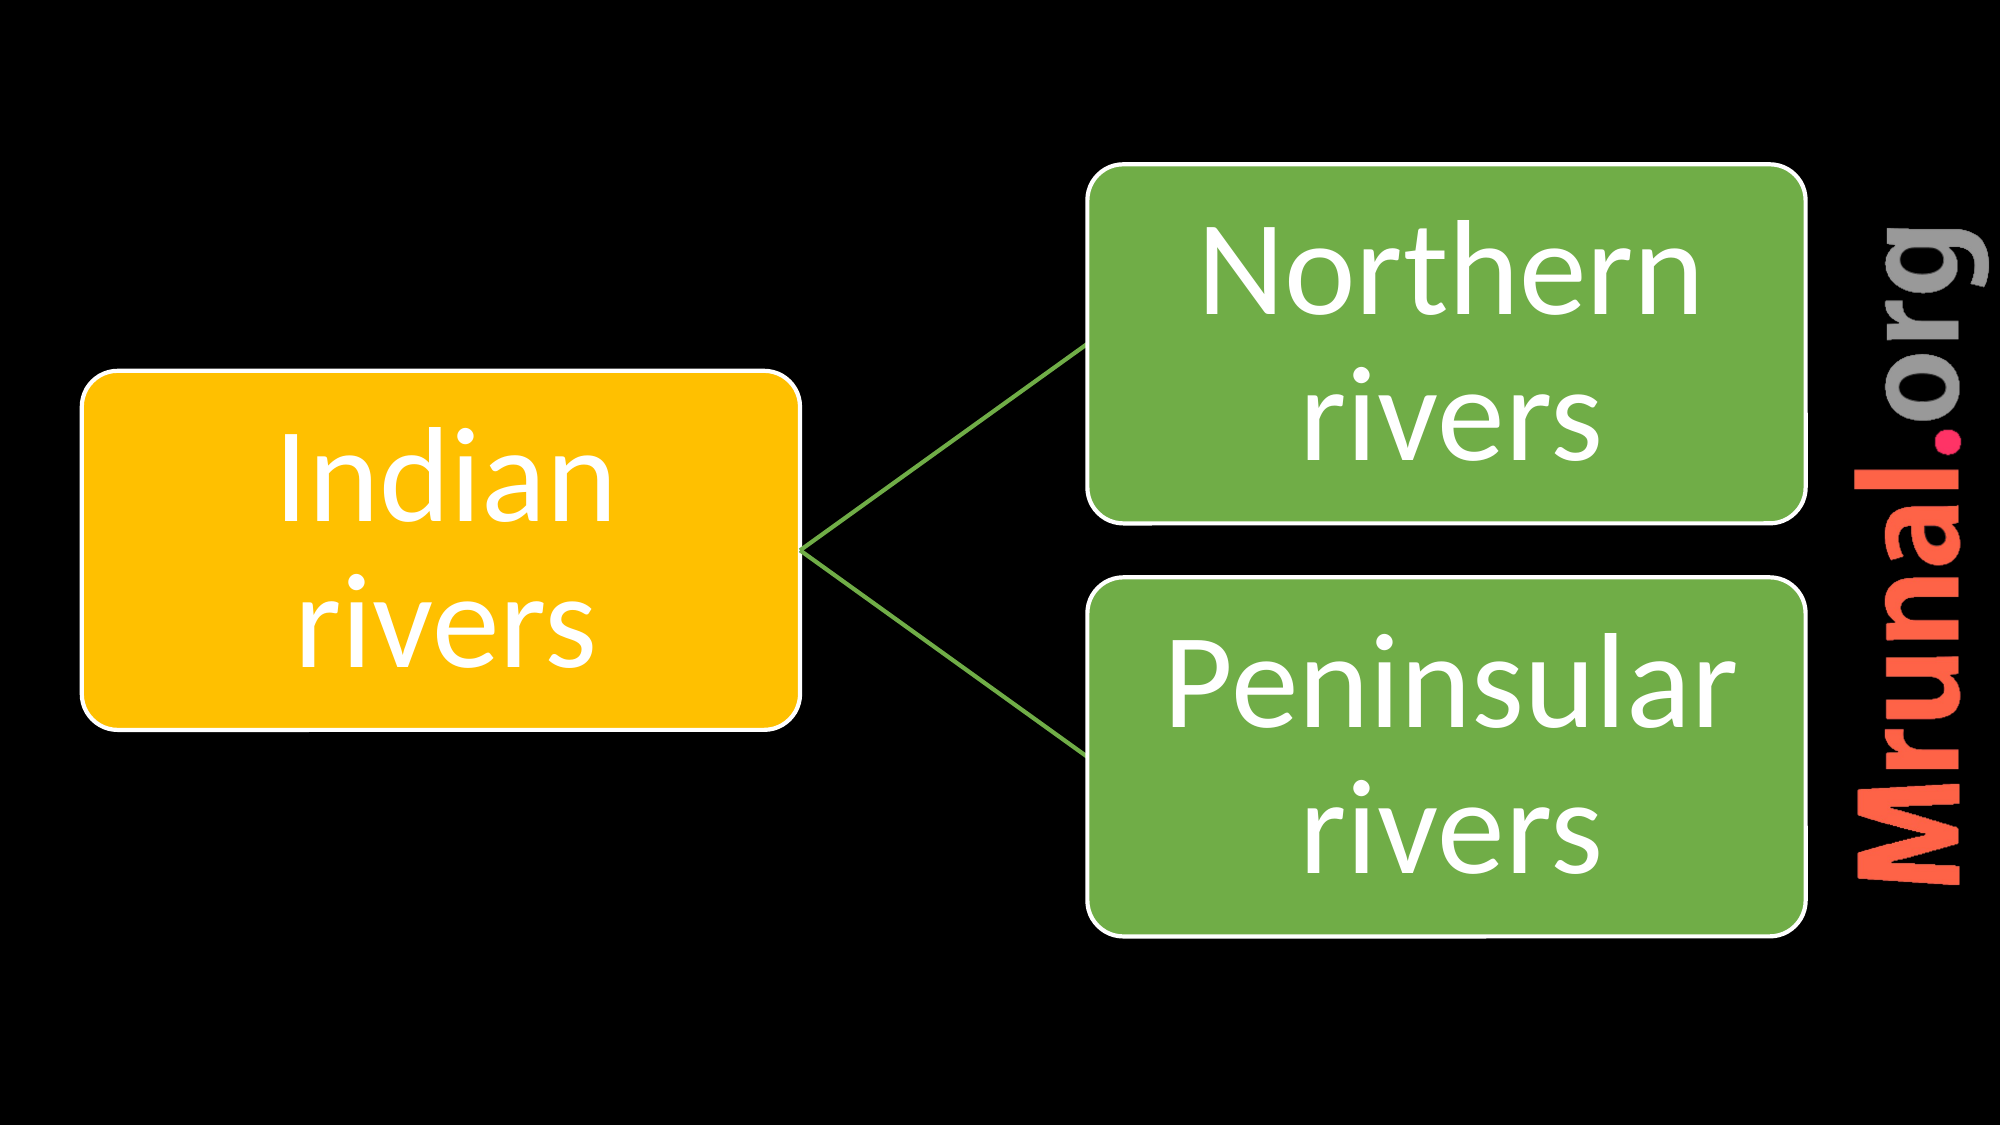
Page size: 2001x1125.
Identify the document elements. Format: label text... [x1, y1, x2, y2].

text_box Northern rivers [1087, 164, 1806, 524]
text_box Indian rivers [81, 370, 801, 730]
text_box Peninsular rivers [1087, 577, 1806, 937]
picture [1832, 224, 2000, 894]
